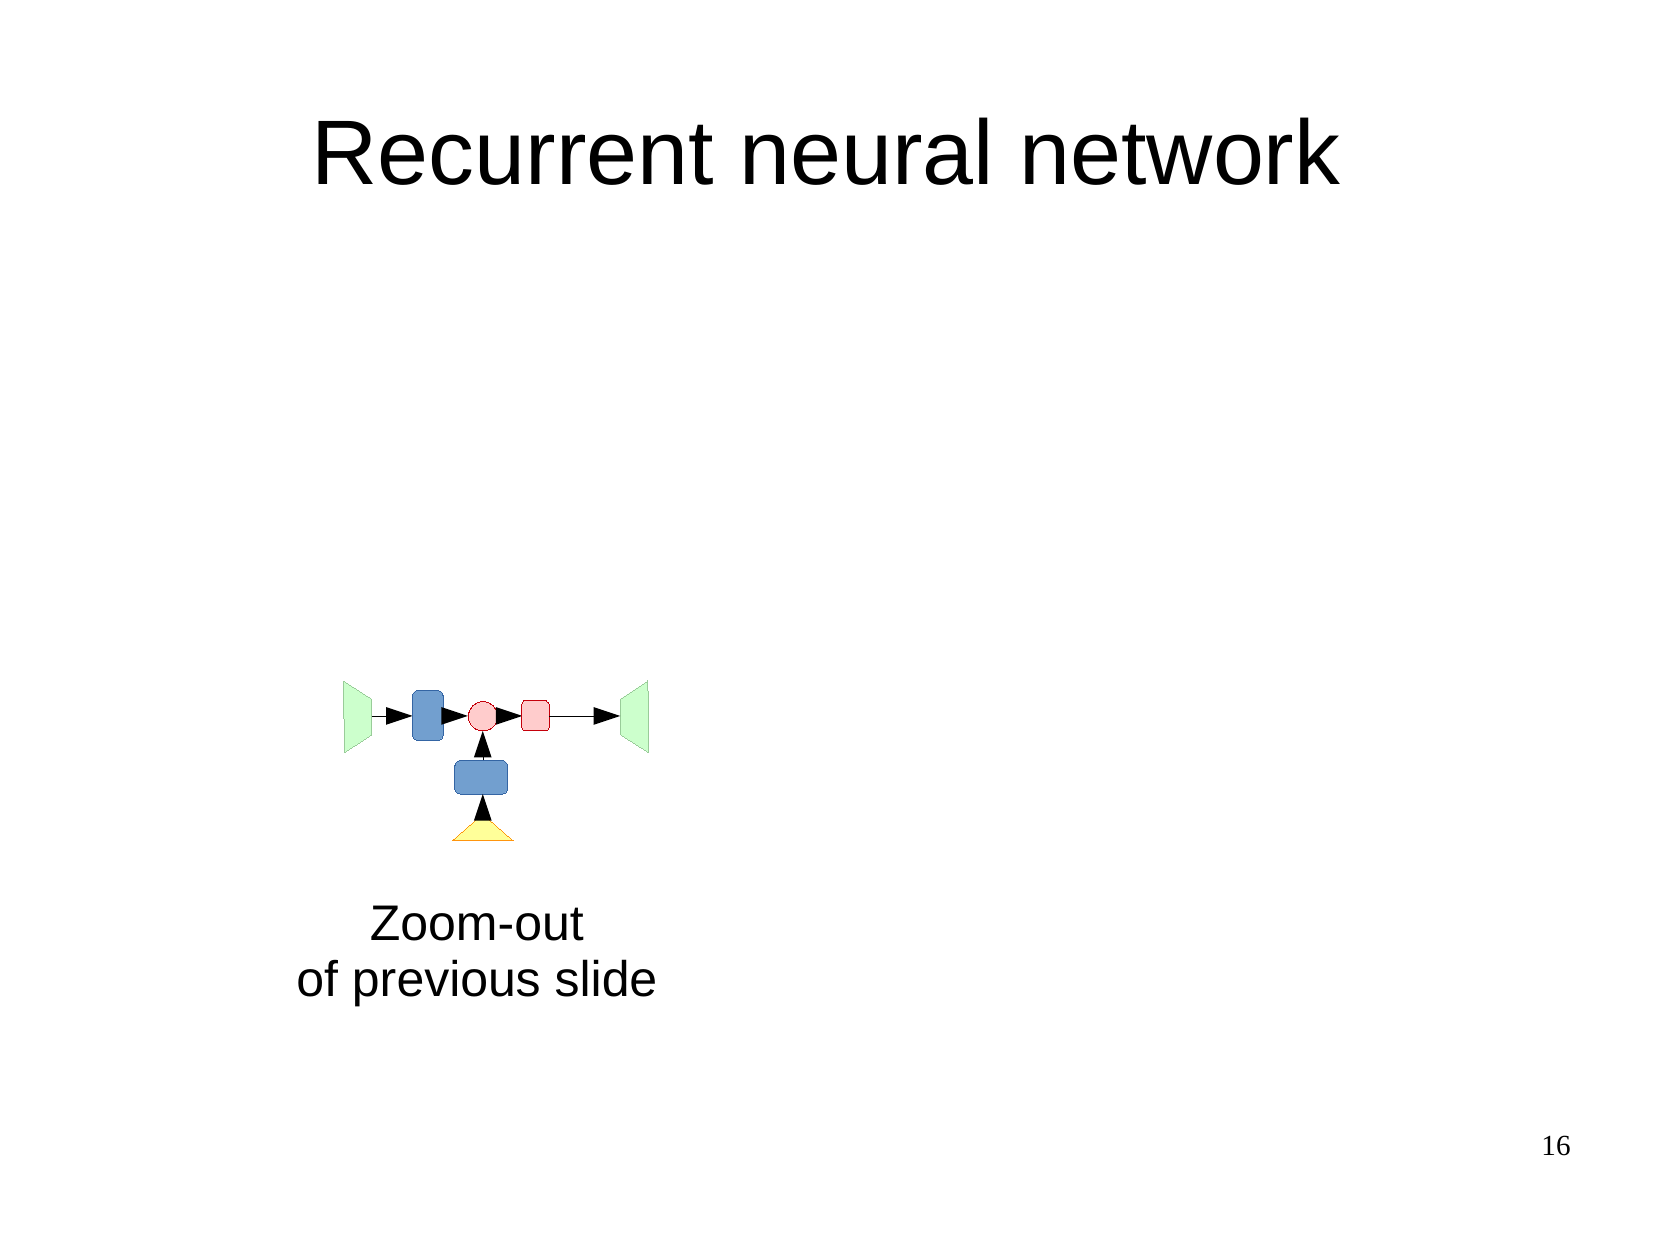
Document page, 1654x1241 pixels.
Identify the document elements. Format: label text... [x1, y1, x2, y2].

text_box [521, 700, 550, 731]
text_box [454, 760, 508, 795]
text_box [343, 681, 372, 753]
text_box Zoom-out of previous slide [249, 888, 705, 1016]
title Recurrent neural network [82, 49, 1571, 257]
text_box [412, 690, 444, 741]
text_box [620, 680, 649, 753]
text_box [468, 701, 495, 731]
text_box [452, 821, 514, 841]
